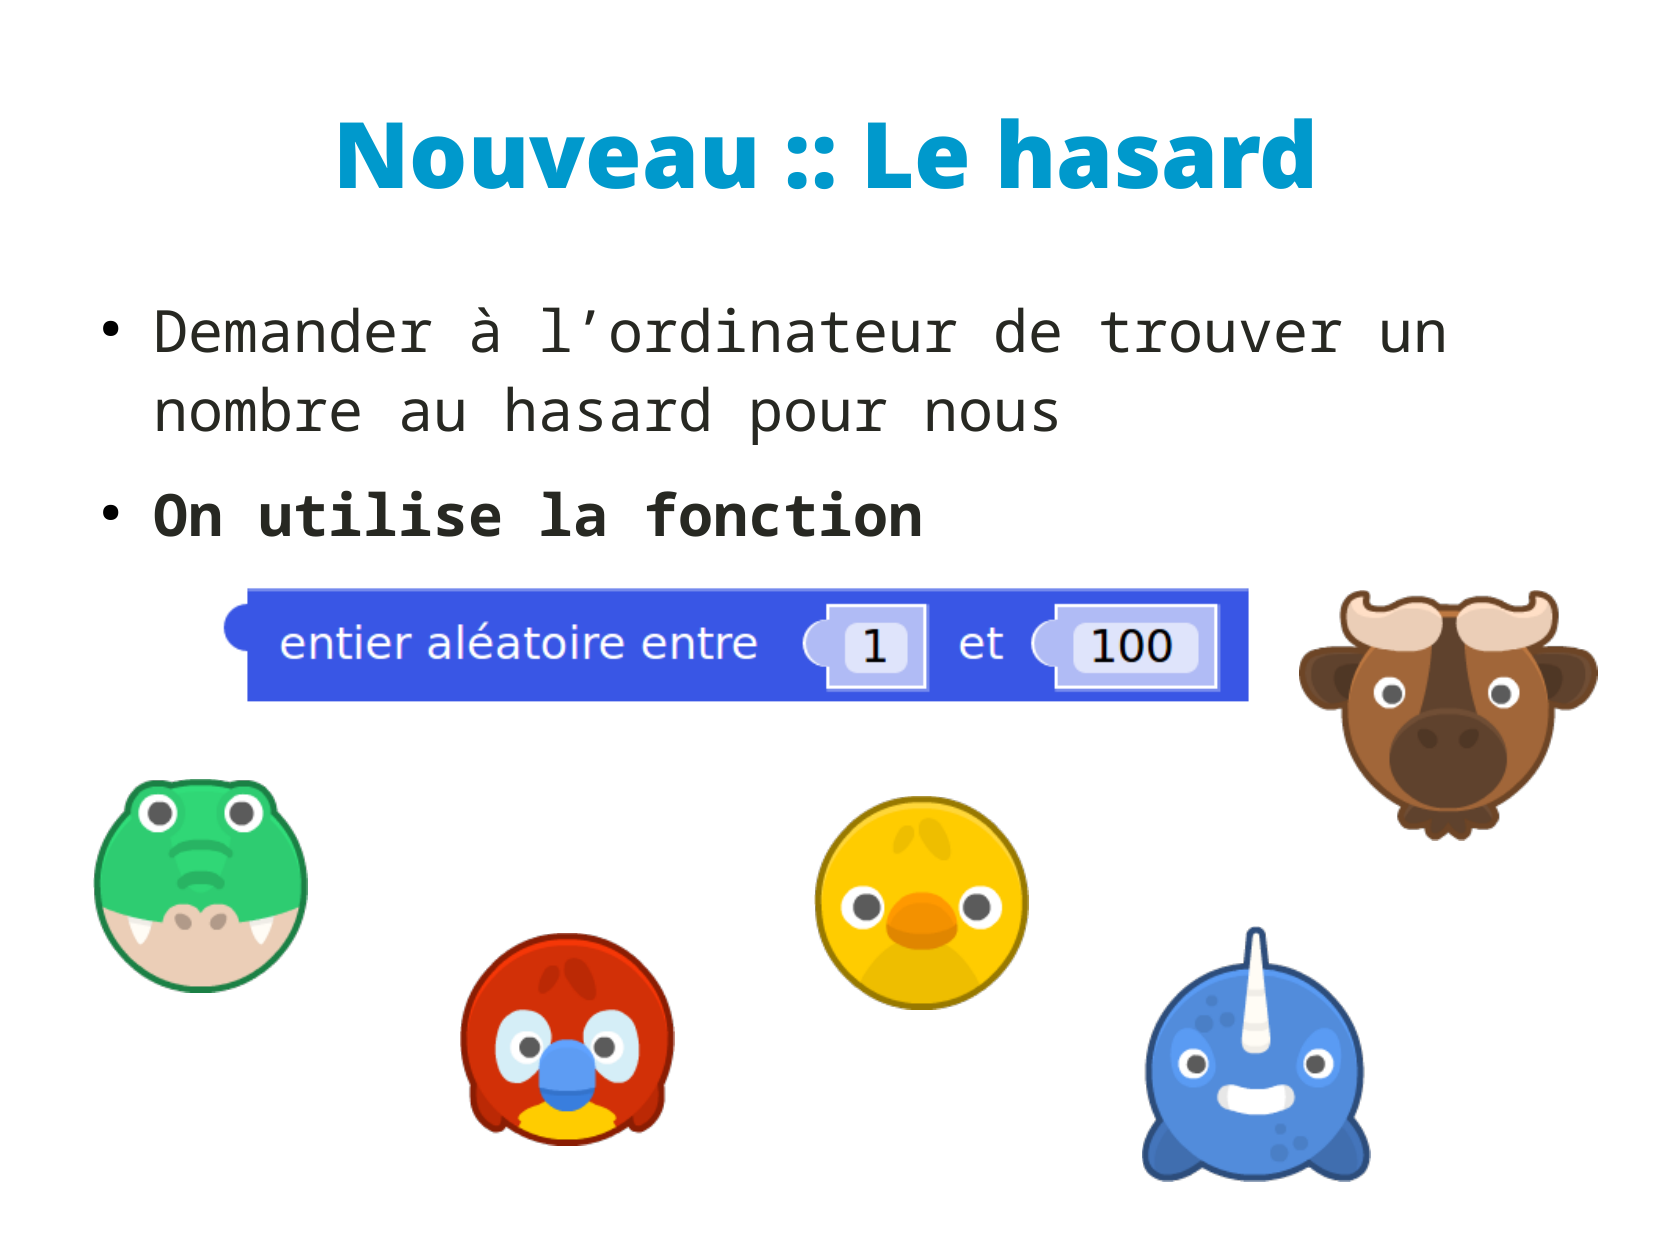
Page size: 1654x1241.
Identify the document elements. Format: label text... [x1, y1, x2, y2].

picture [460, 933, 675, 1146]
list Demander à l’ordinateur de trouver un nombre au hasard pour nous On utilise la fonction [82, 290, 1571, 1010]
picture [1299, 590, 1598, 841]
picture [814, 796, 1029, 1010]
picture [207, 565, 1288, 733]
picture [93, 779, 308, 993]
title Nouveau :: Le hasard [82, 49, 1571, 257]
picture [1142, 926, 1371, 1182]
